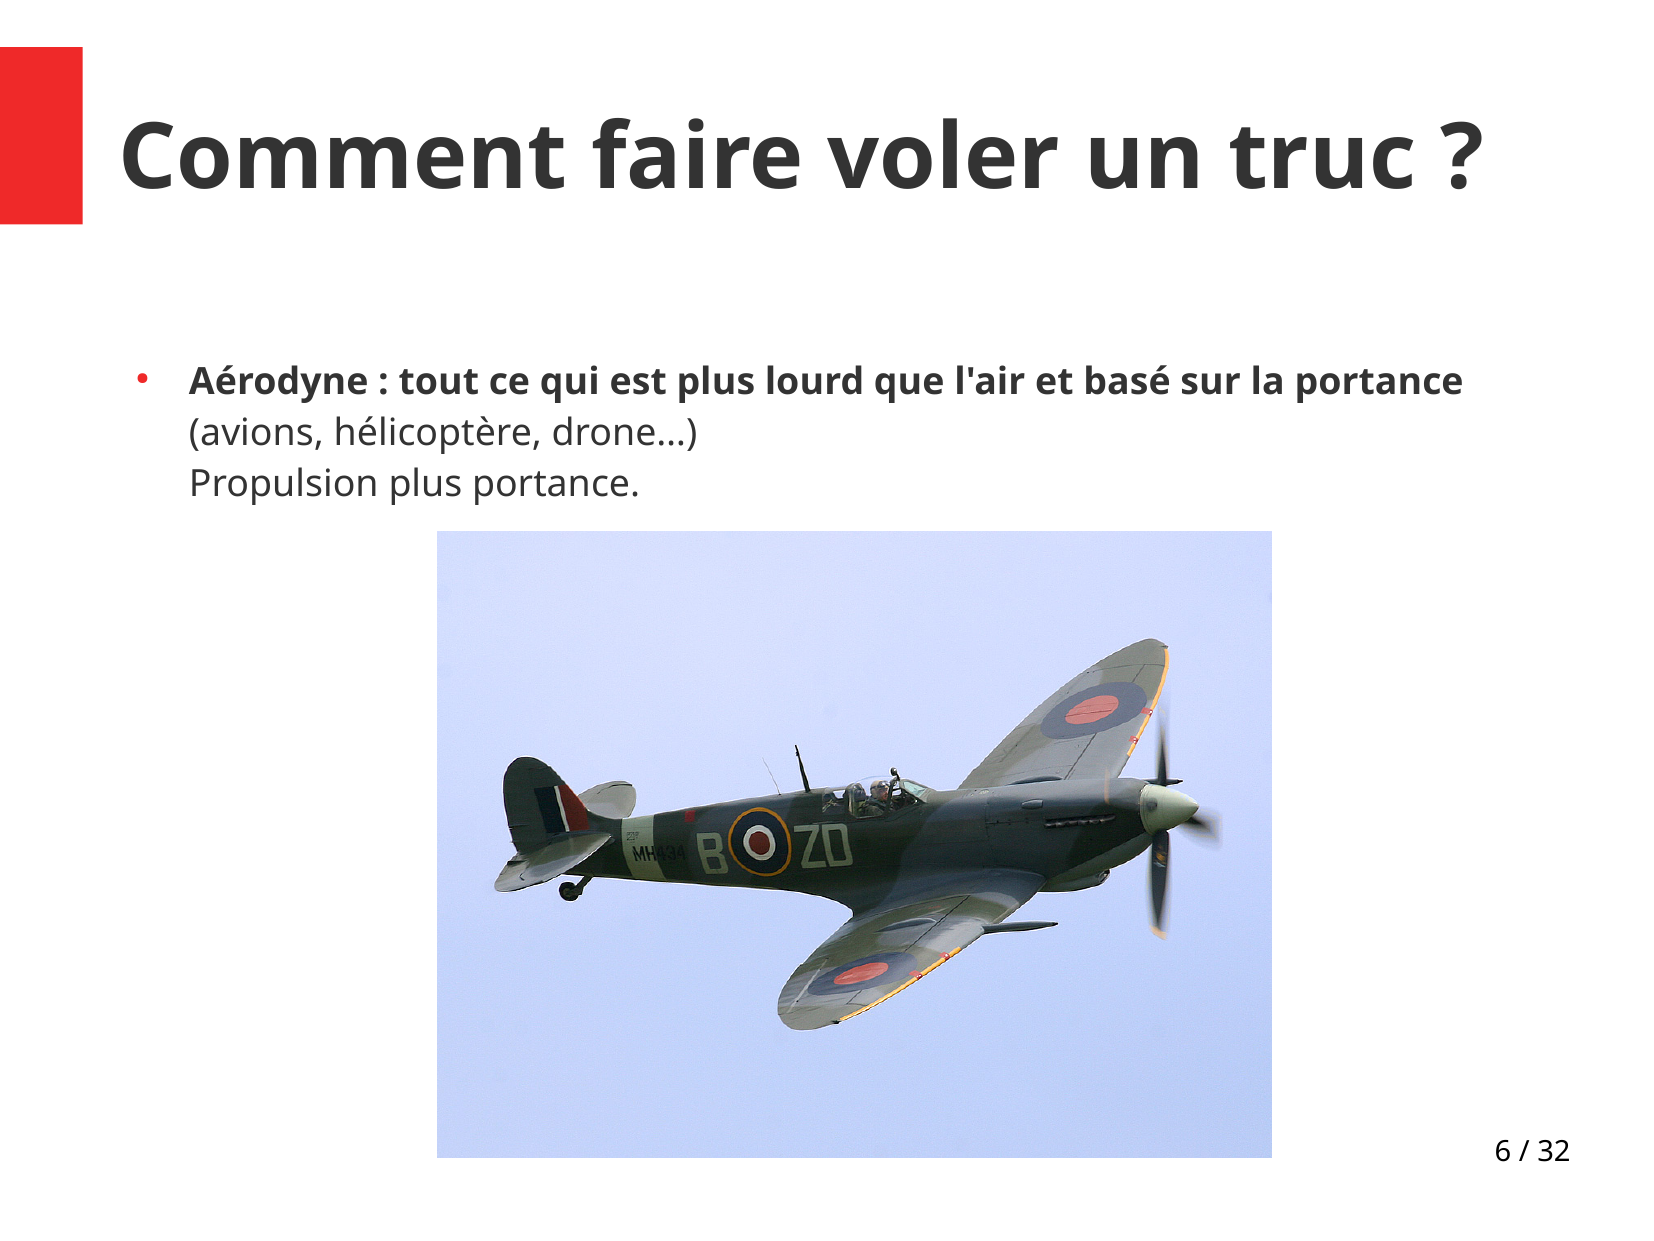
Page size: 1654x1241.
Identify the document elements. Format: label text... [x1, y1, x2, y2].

title Comment faire voler un truc ? [118, 49, 1571, 257]
picture [437, 531, 1272, 1158]
list Aérodyne : tout ce qui est plus lourd que l'air et basé sur la portance (avions, hélicoptère, drone…) Propulsion plus portance. [118, 354, 1536, 1074]
